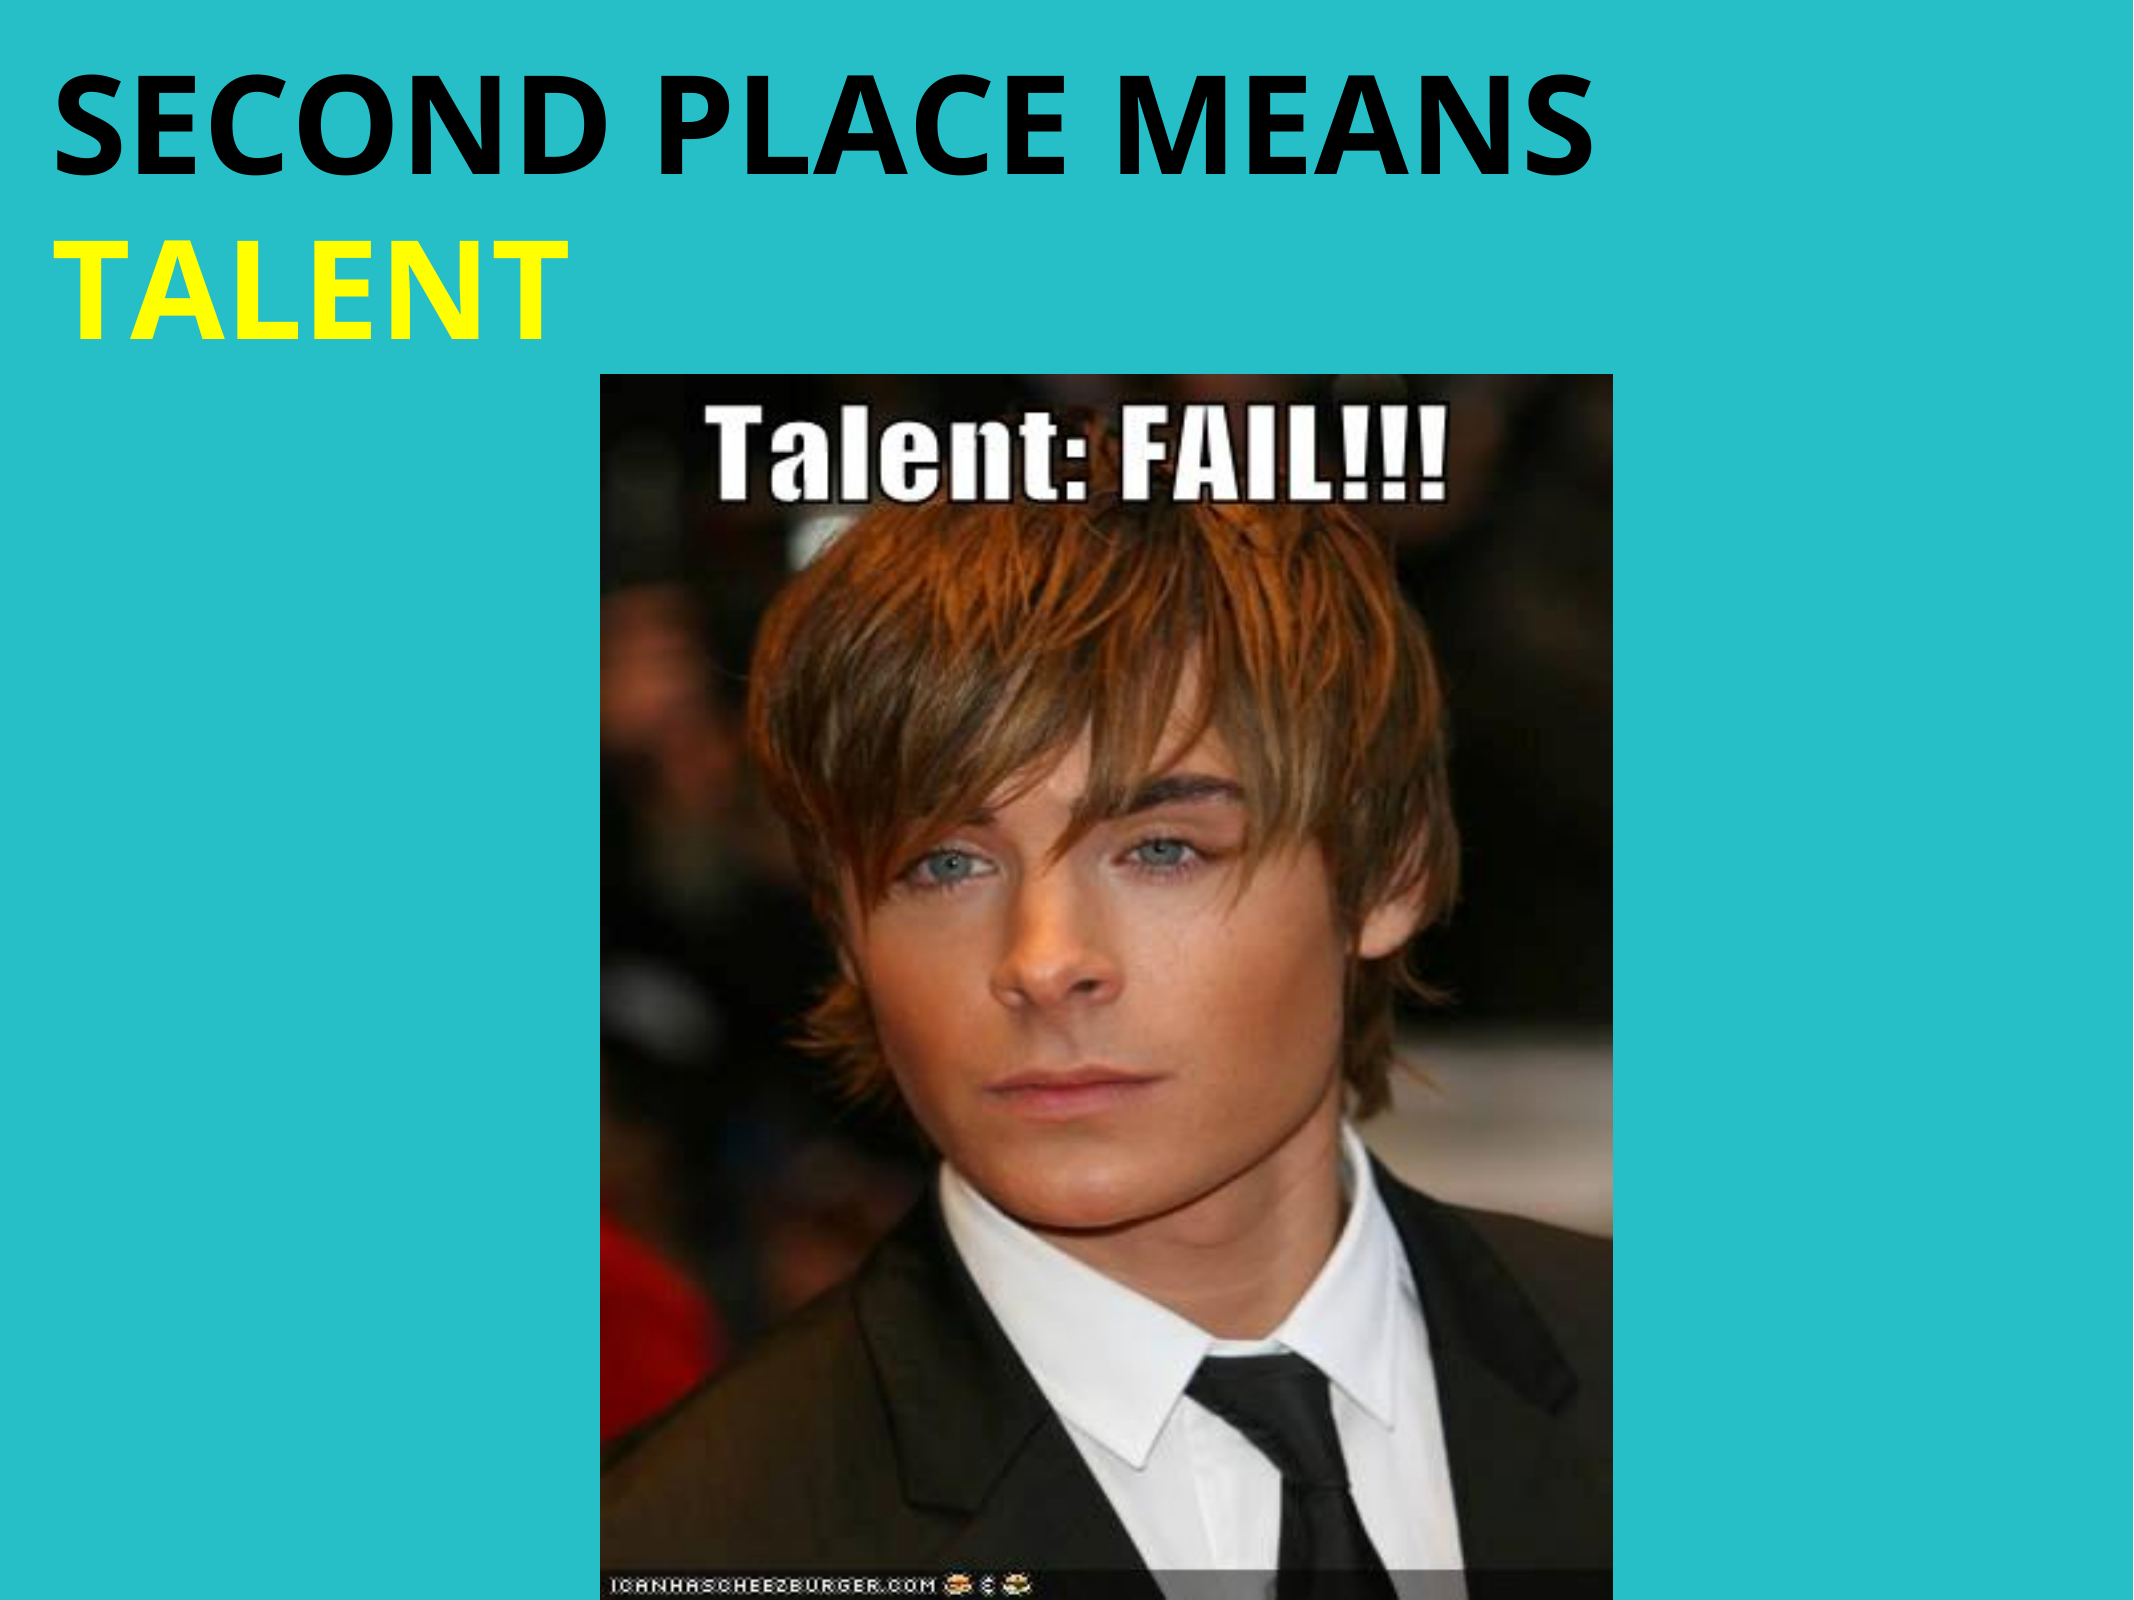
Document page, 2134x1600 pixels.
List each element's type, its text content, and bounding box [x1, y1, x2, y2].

picture [600, 374, 1613, 1600]
text_box SECOND PLACE MEANS TALENT [41, 37, 2134, 483]
